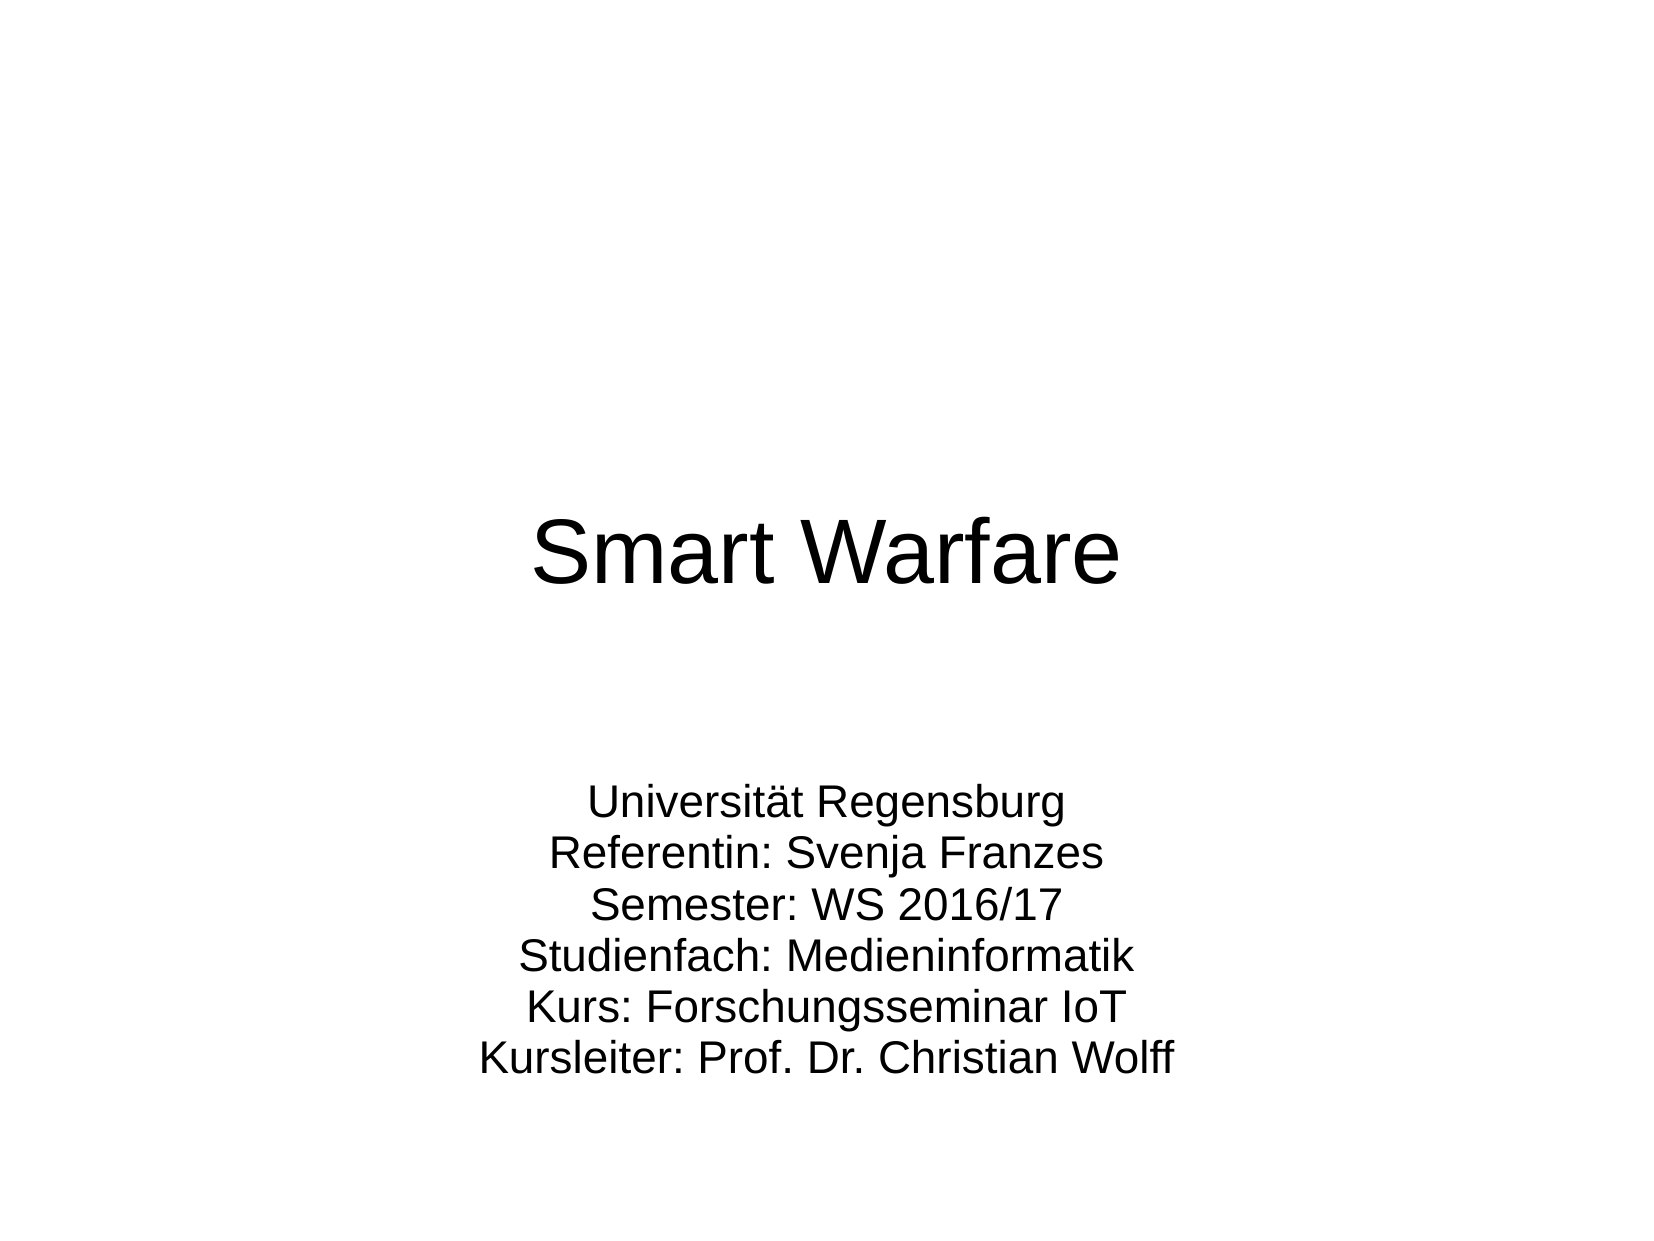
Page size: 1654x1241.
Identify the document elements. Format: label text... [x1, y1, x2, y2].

title Smart Warfare [82, 448, 1571, 656]
subtitle Universität Regensburg Referentin: Svenja Franzes Semester: WS 2016/17 Studienfach: Medieninformatik Kurs: Forschungsseminar IoT Kursleiter: Prof. Dr. Christian Wolff [82, 776, 1571, 1134]
